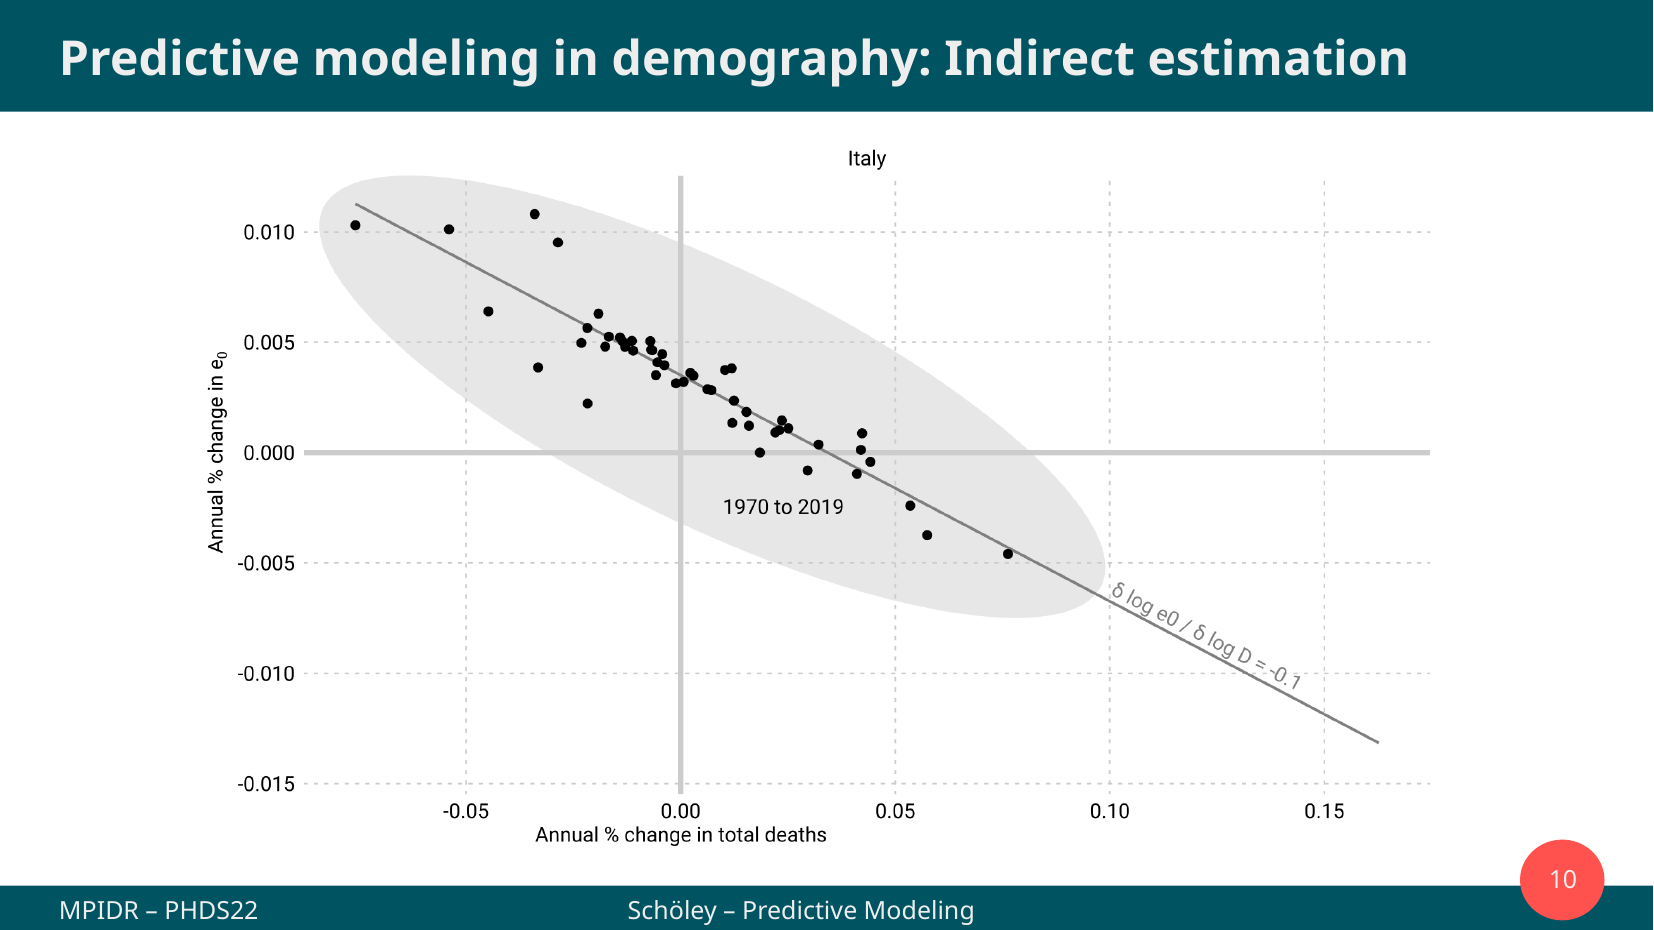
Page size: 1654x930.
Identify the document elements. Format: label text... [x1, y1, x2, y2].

picture [195, 127, 1458, 880]
title Predictive modeling in demography: Indirect estimation [58, 0, 1594, 117]
